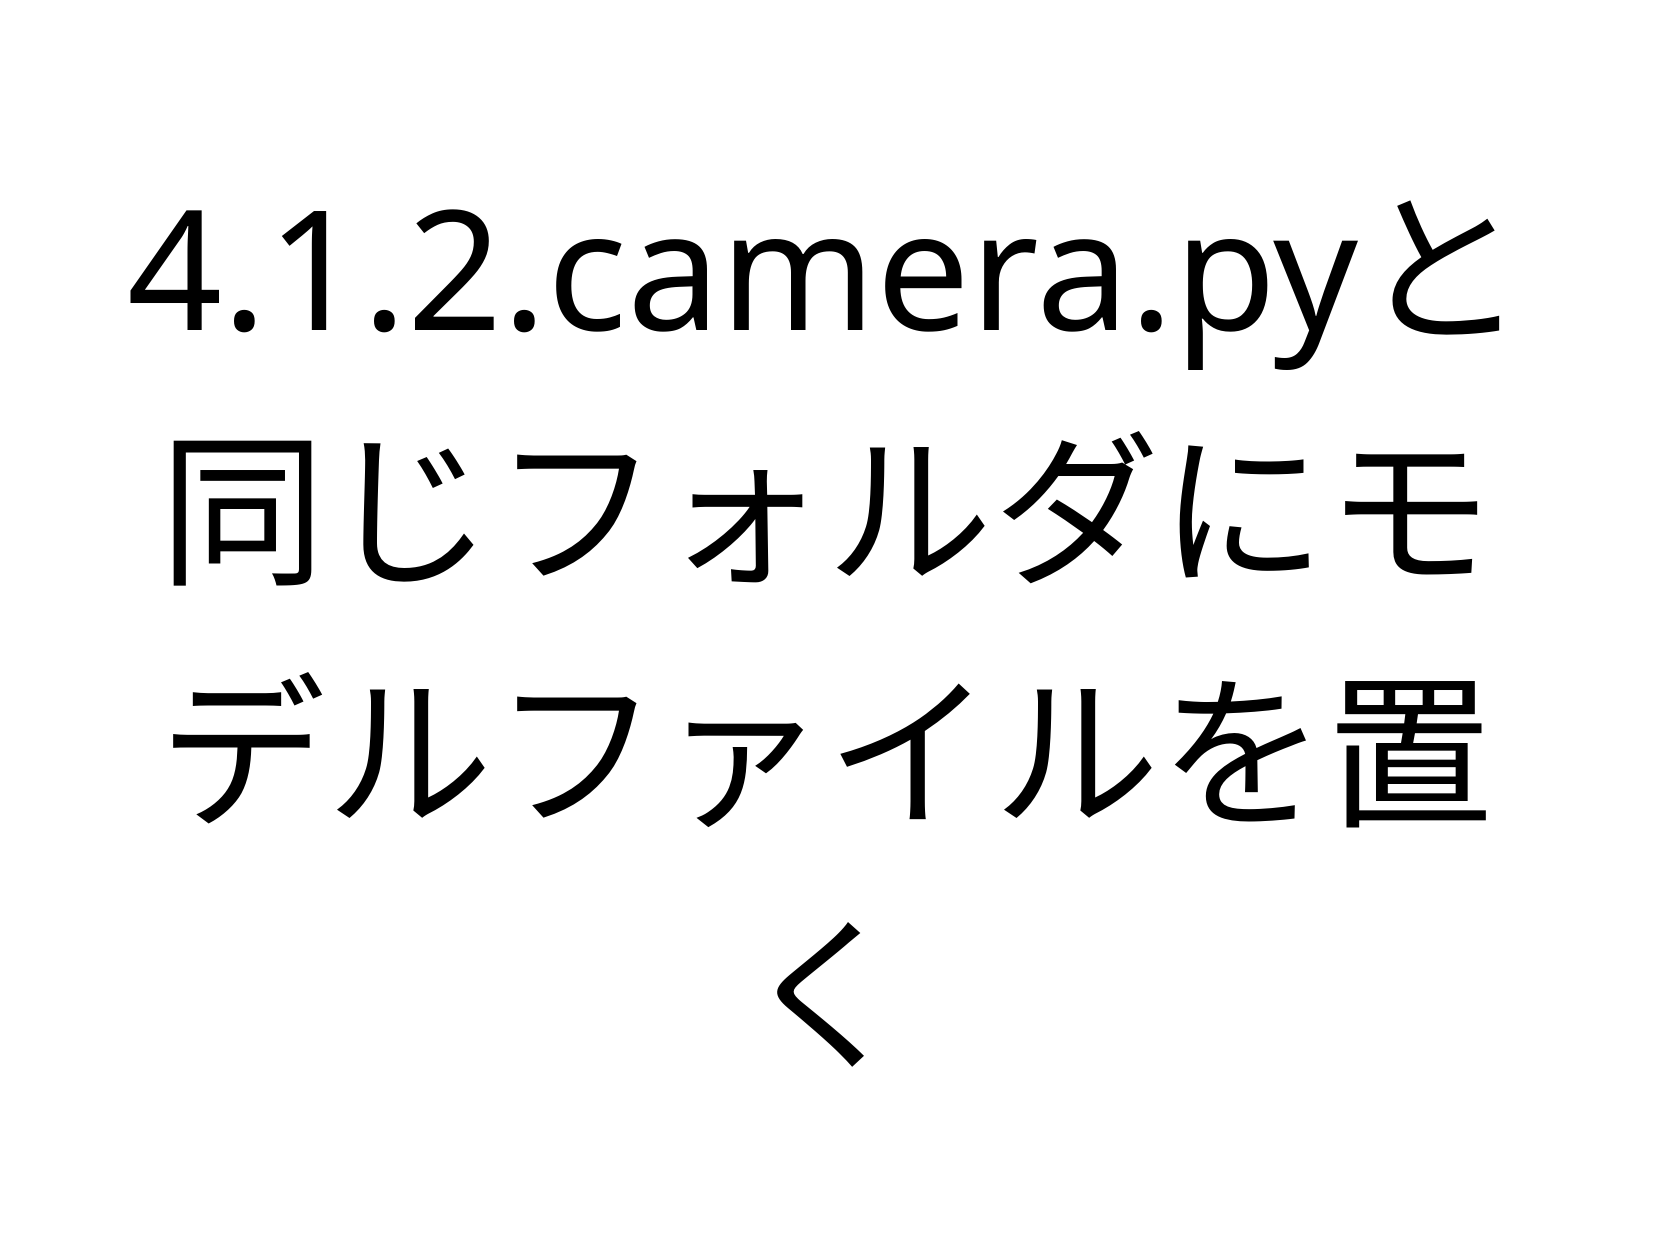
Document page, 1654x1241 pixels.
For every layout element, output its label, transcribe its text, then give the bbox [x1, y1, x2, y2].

title 4.1.2.camera.pyと同じフォルダにモデルファイルを置く [82, 120, 1571, 1121]
